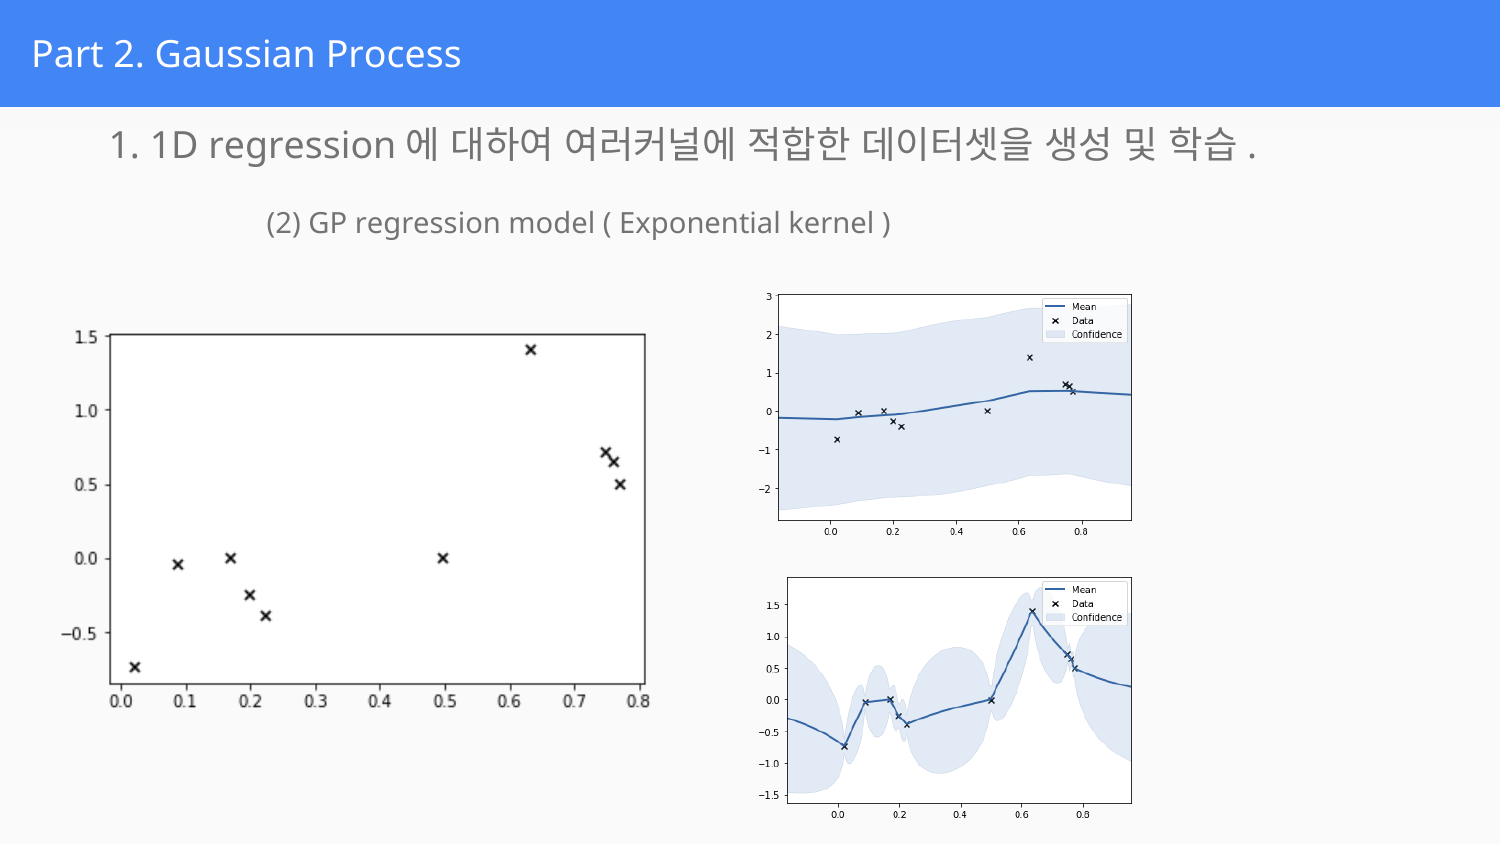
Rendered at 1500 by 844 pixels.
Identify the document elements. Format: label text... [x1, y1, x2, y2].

title Part 2. Gaussian Process [16, 2, 1465, 102]
picture [49, 318, 662, 722]
list 1. 1D regression에 대하여 여러커널에 적합한 데이터셋을 생성 및 학습. (2) GP regression model ( Exponential kernel ) [55, 99, 1448, 757]
picture [751, 567, 1140, 825]
picture [751, 284, 1140, 542]
